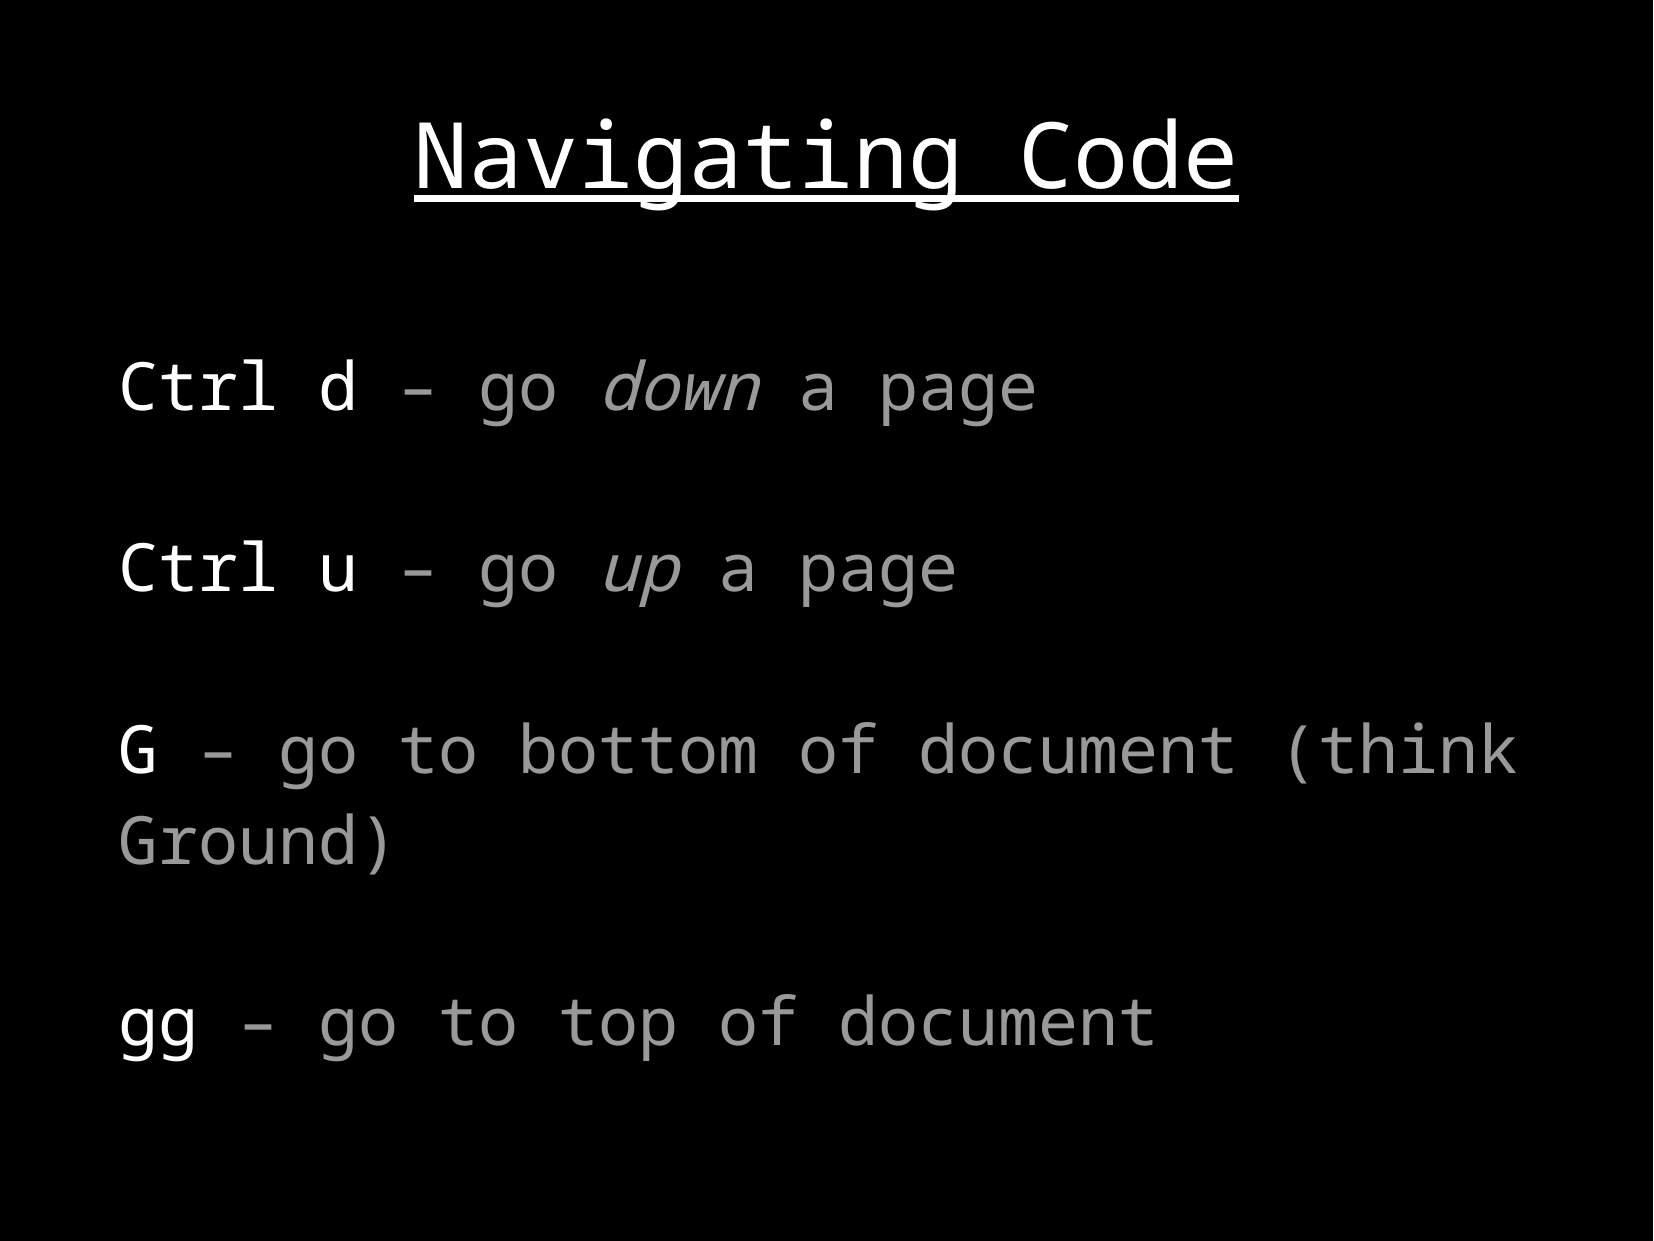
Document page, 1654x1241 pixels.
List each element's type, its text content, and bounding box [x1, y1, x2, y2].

title Navigating Code [82, 49, 1571, 210]
subtitle Ctrl d – go down a page Ctrl u – go up a page G – go to bottom of document (think Ground) gg – go to top of document [82, 210, 1571, 1195]
